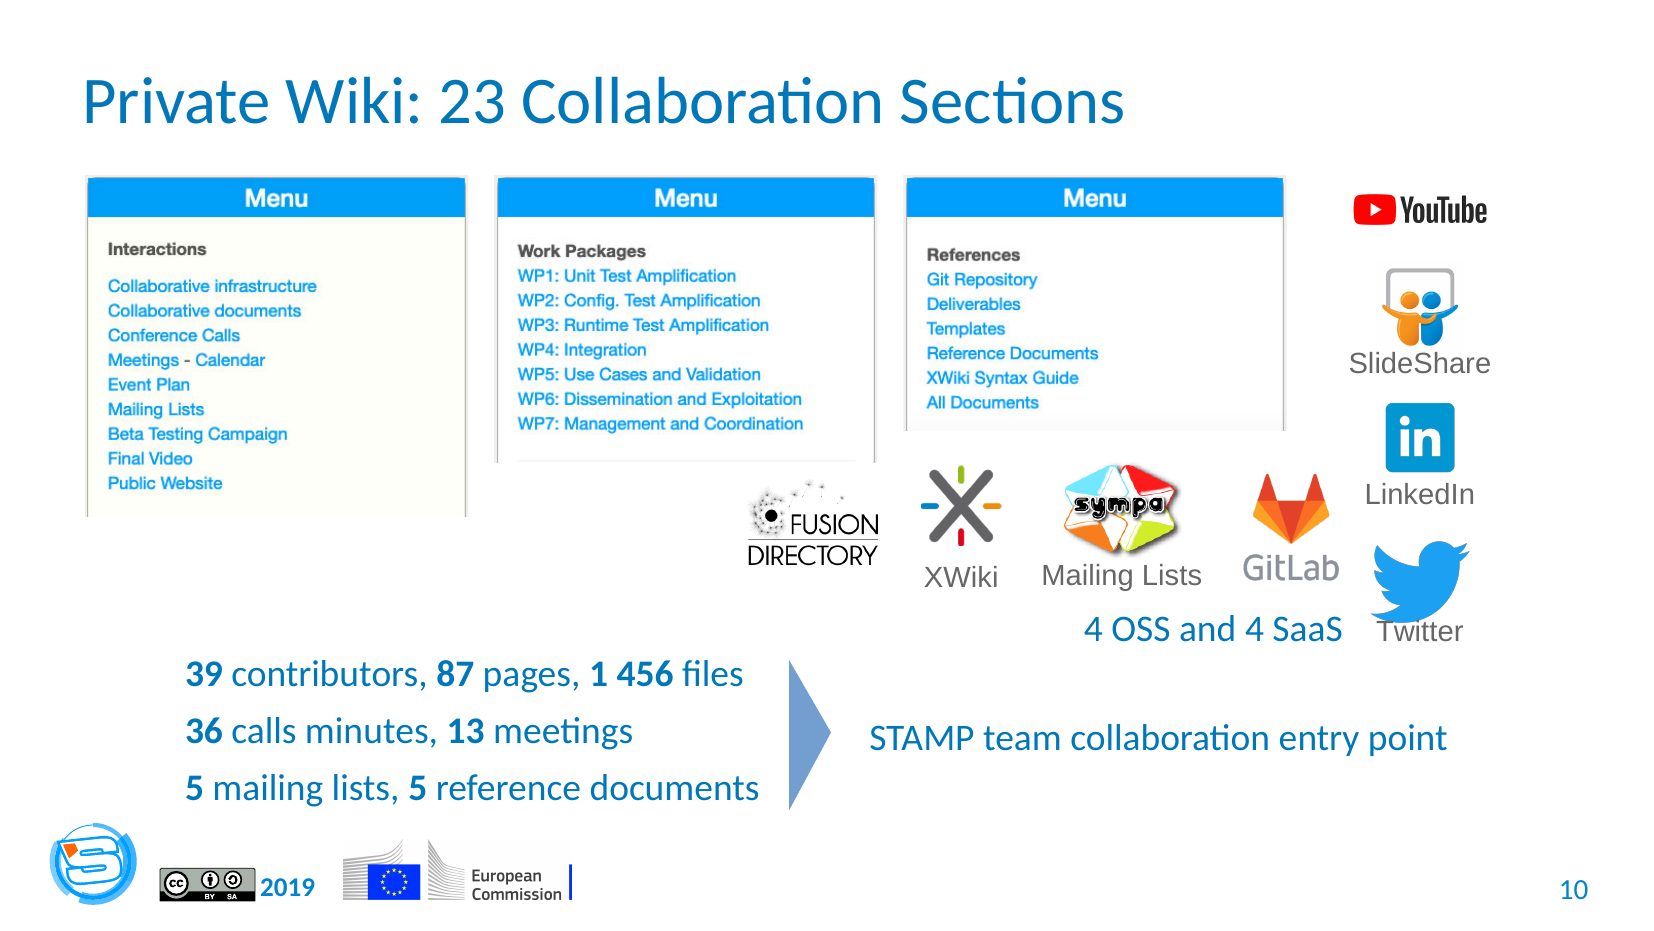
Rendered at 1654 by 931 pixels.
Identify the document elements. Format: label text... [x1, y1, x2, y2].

picture [1236, 472, 1346, 579]
picture [921, 465, 1002, 546]
picture [1353, 194, 1487, 225]
text_box 4 OSS and 4 SaaS [1075, 579, 1427, 667]
text_box 39 contributors, 87 pages, 1 456 files 36 calls minutes, 13 meetings 5 mailing lists, 5 reference documents [176, 632, 1044, 817]
picture [84, 175, 469, 517]
picture [343, 839, 572, 900]
picture [1375, 262, 1465, 352]
text_box [789, 660, 831, 811]
picture [1062, 461, 1182, 558]
text_box STAMP team collaboration entry point [860, 667, 1465, 796]
picture [903, 175, 1287, 431]
picture [1370, 541, 1470, 623]
title Private Wiki: 23 Collaboration Sections [82, 73, 1563, 145]
picture [494, 175, 892, 602]
picture [1359, 376, 1481, 499]
